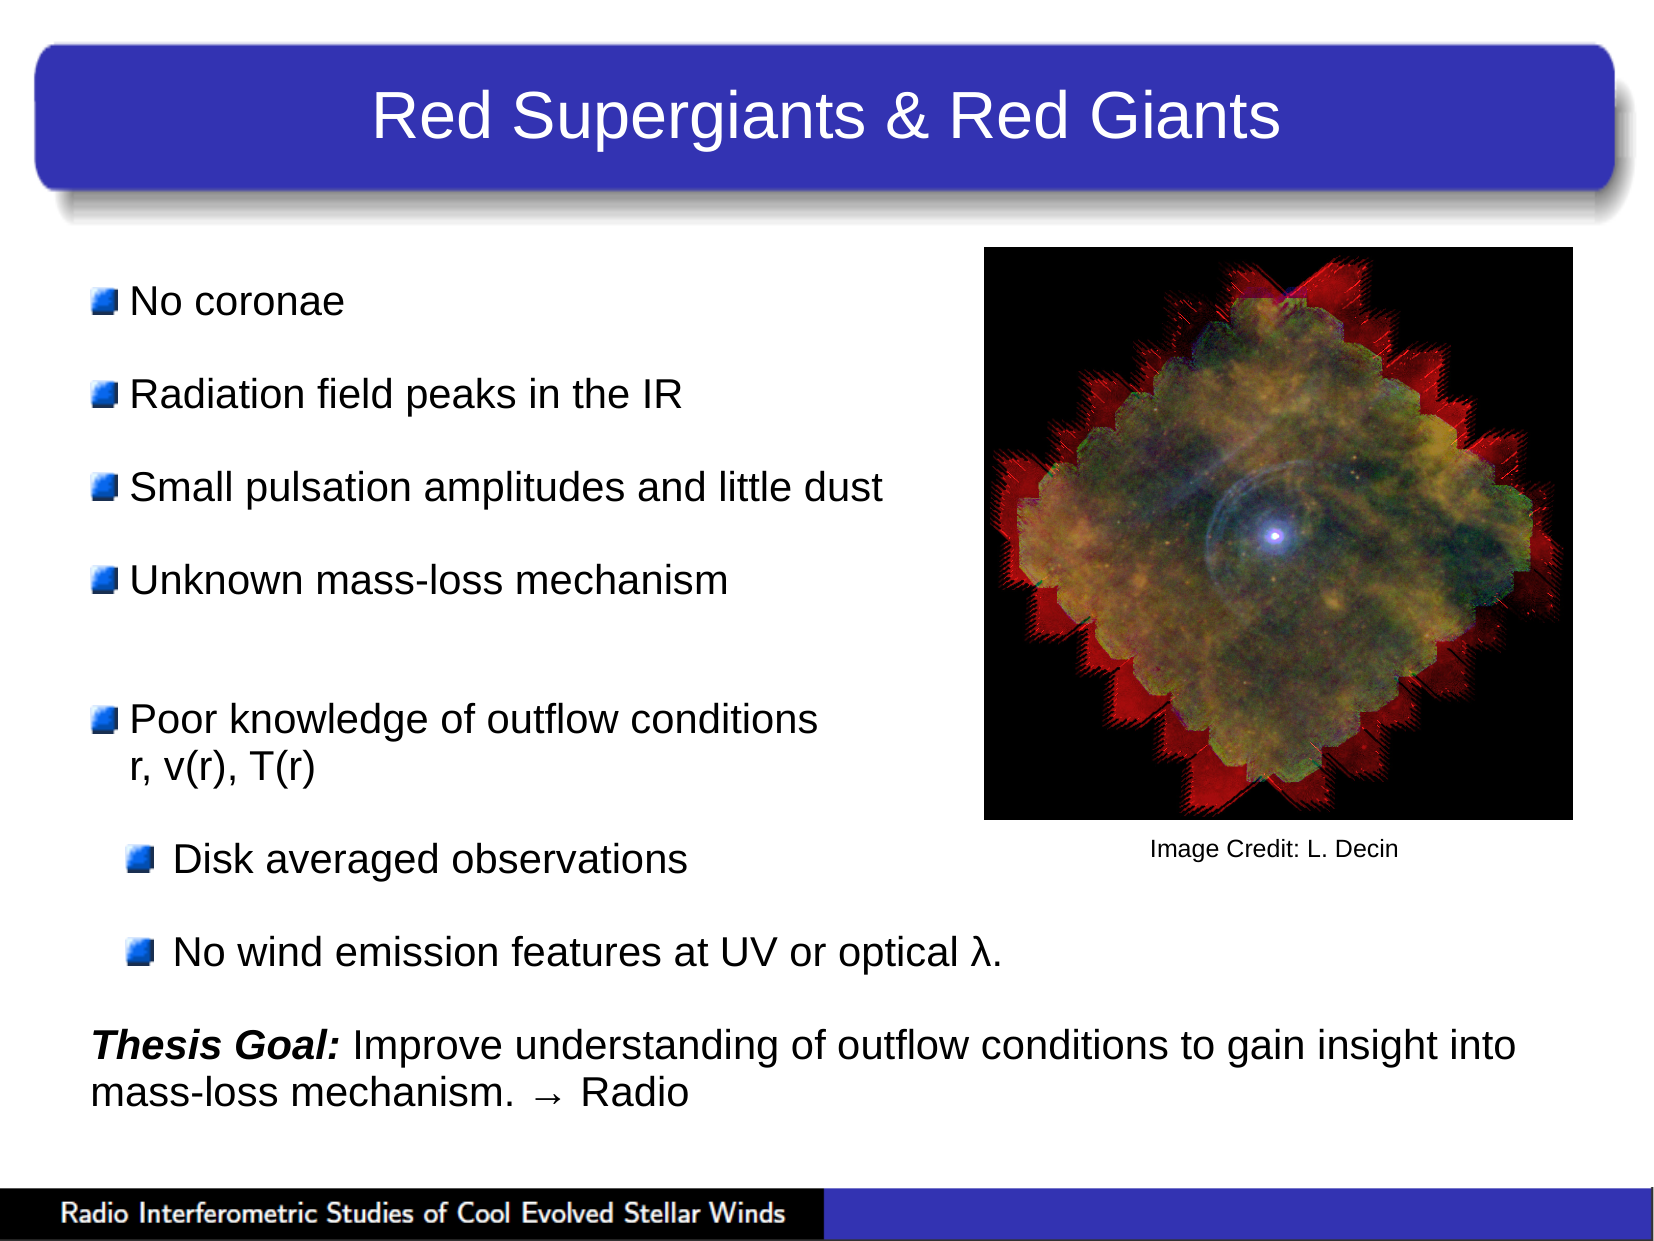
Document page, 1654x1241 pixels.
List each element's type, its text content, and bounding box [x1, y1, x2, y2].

text_box No coronae Radiation field peaks in the IR Small pulsation amplitudes and little dust Unknown mass-loss mechanism Poor knowledge of outflow conditions r, v(r), T(r) Disk averaged observations No wind emission features at UV or optical λ. [75, 270, 1464, 1014]
text_box Red Supergiants & Red Giants [59, 70, 1595, 189]
picture [0, 1187, 1654, 1241]
picture [984, 247, 1573, 820]
picture [23, 29, 1648, 237]
text_box Thesis Goal: Improve understanding of outflow conditions to gain insight into mass-loss mechanism. → Radio [75, 1014, 1552, 1123]
text_box Image Credit: L. Decin [984, 827, 1566, 871]
